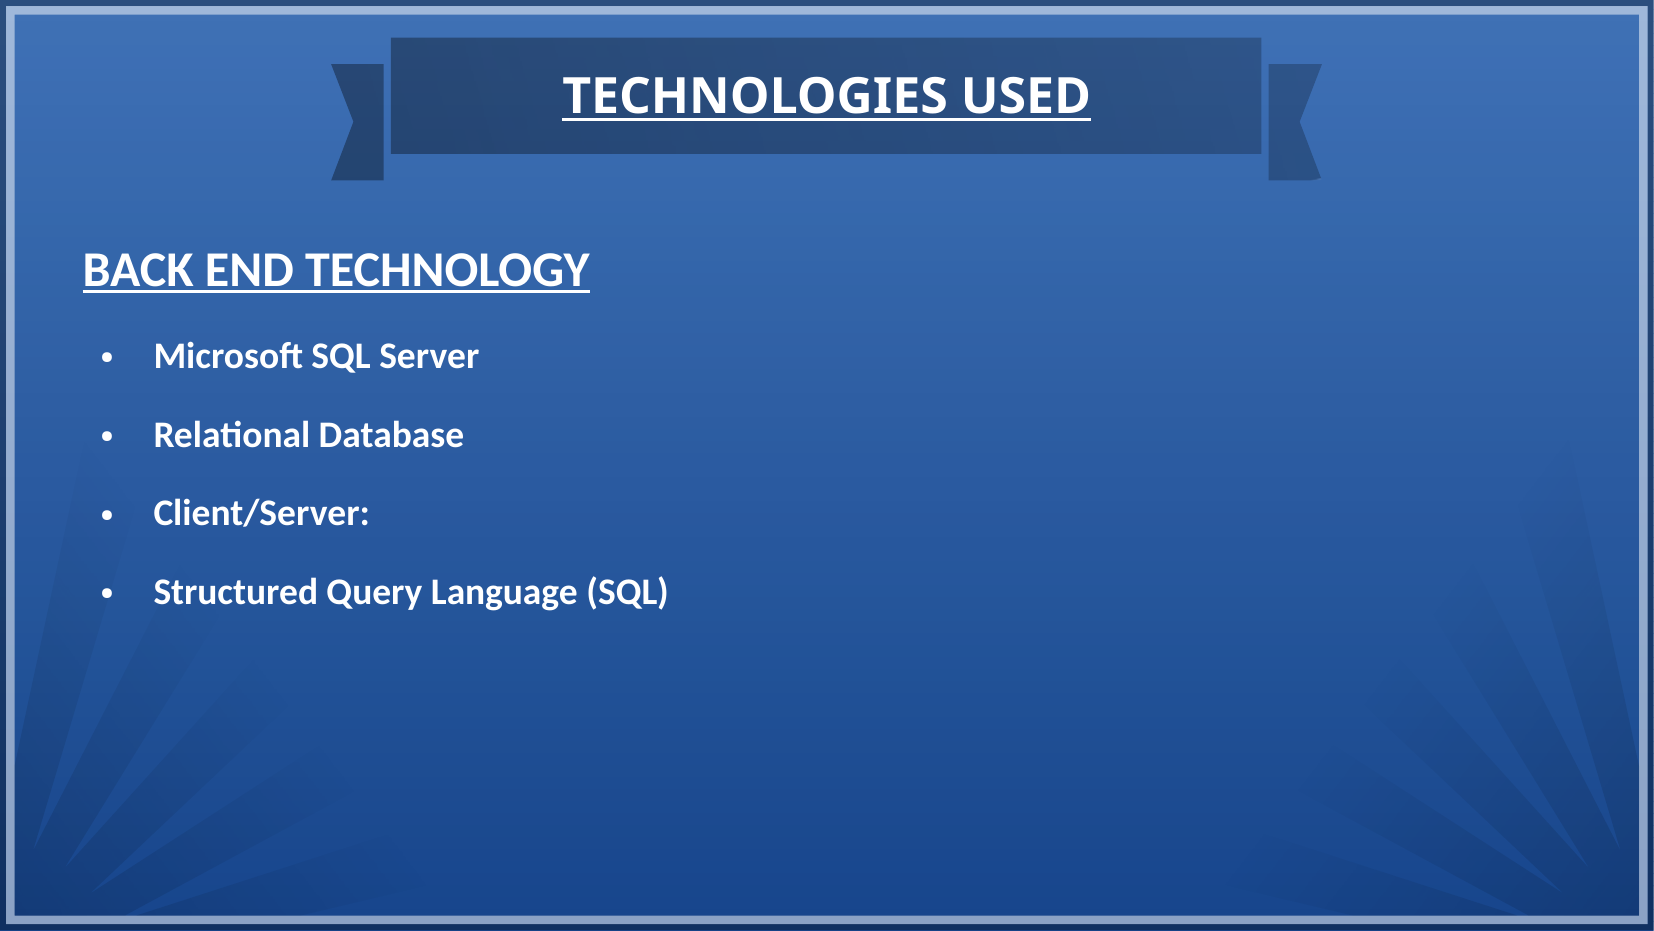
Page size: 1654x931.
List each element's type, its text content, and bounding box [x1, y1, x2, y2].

list BACK END TECHNOLOGY Microsoft SQL Server Relational Database Client/Server: Structured Query Language (SQL) [82, 224, 1571, 848]
title TECHNOLOGIES USED [389, 35, 1264, 154]
